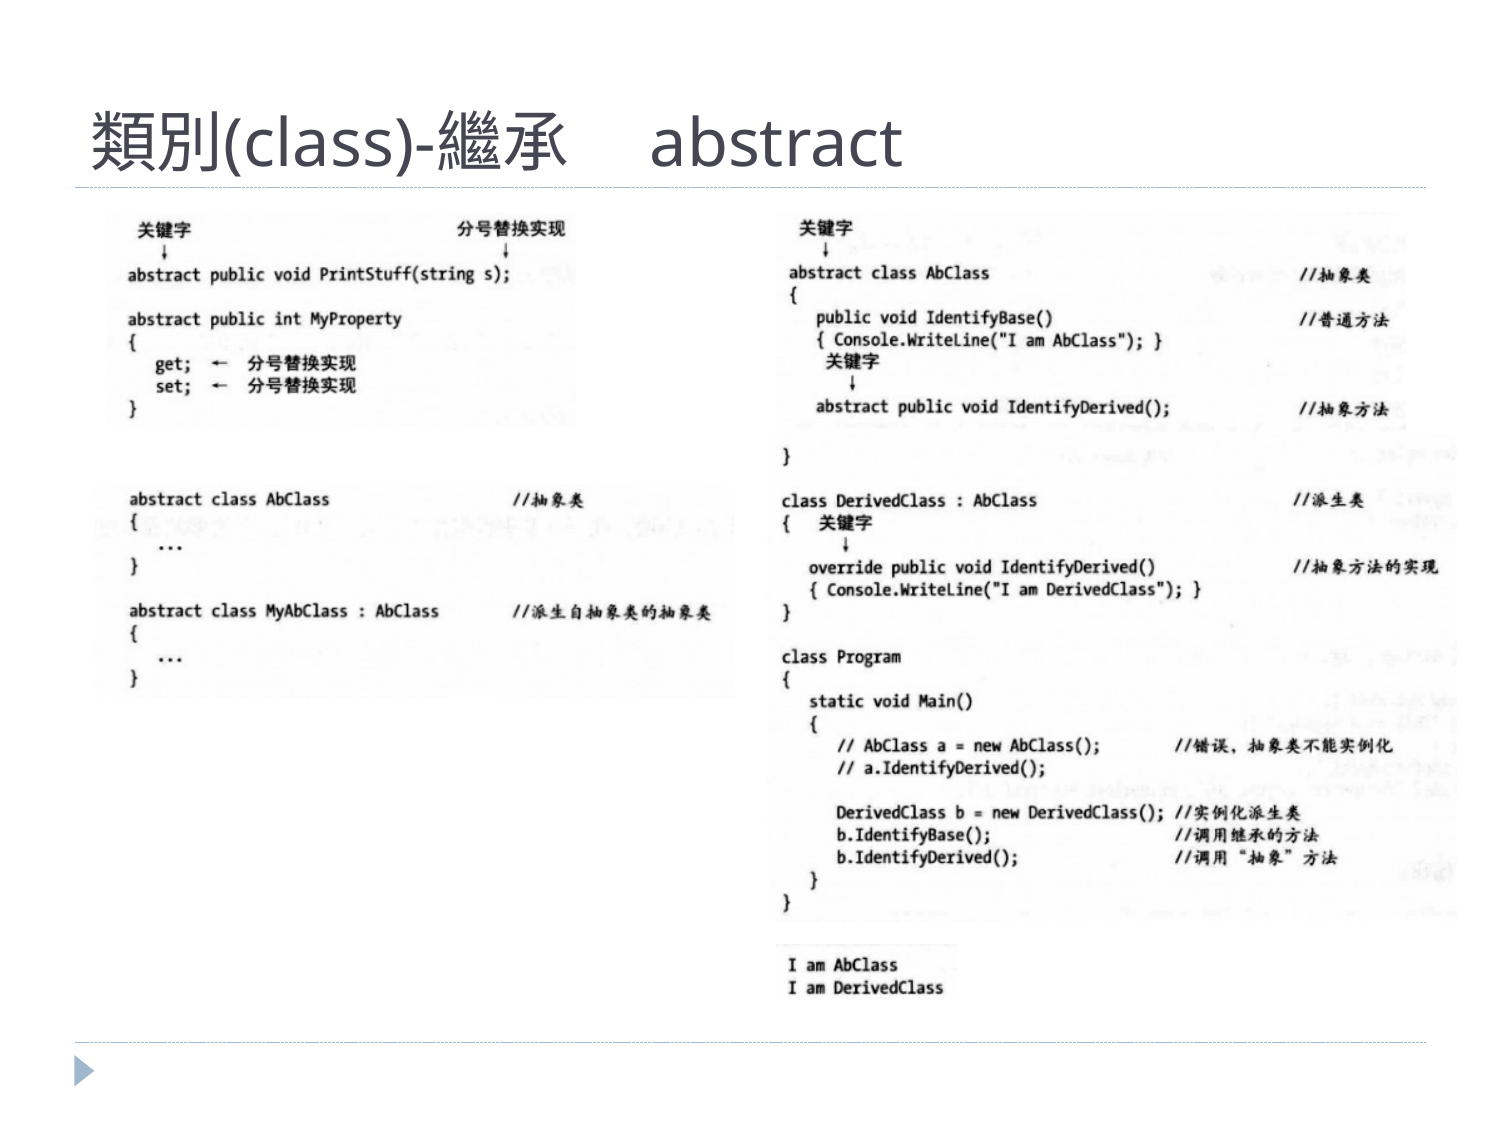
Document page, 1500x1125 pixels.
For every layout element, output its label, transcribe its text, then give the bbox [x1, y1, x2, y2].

title 類別(class)-繼承 abstract [75, 25, 1426, 188]
picture [767, 212, 1457, 922]
picture [776, 944, 957, 999]
picture [94, 484, 734, 699]
picture [106, 212, 576, 427]
